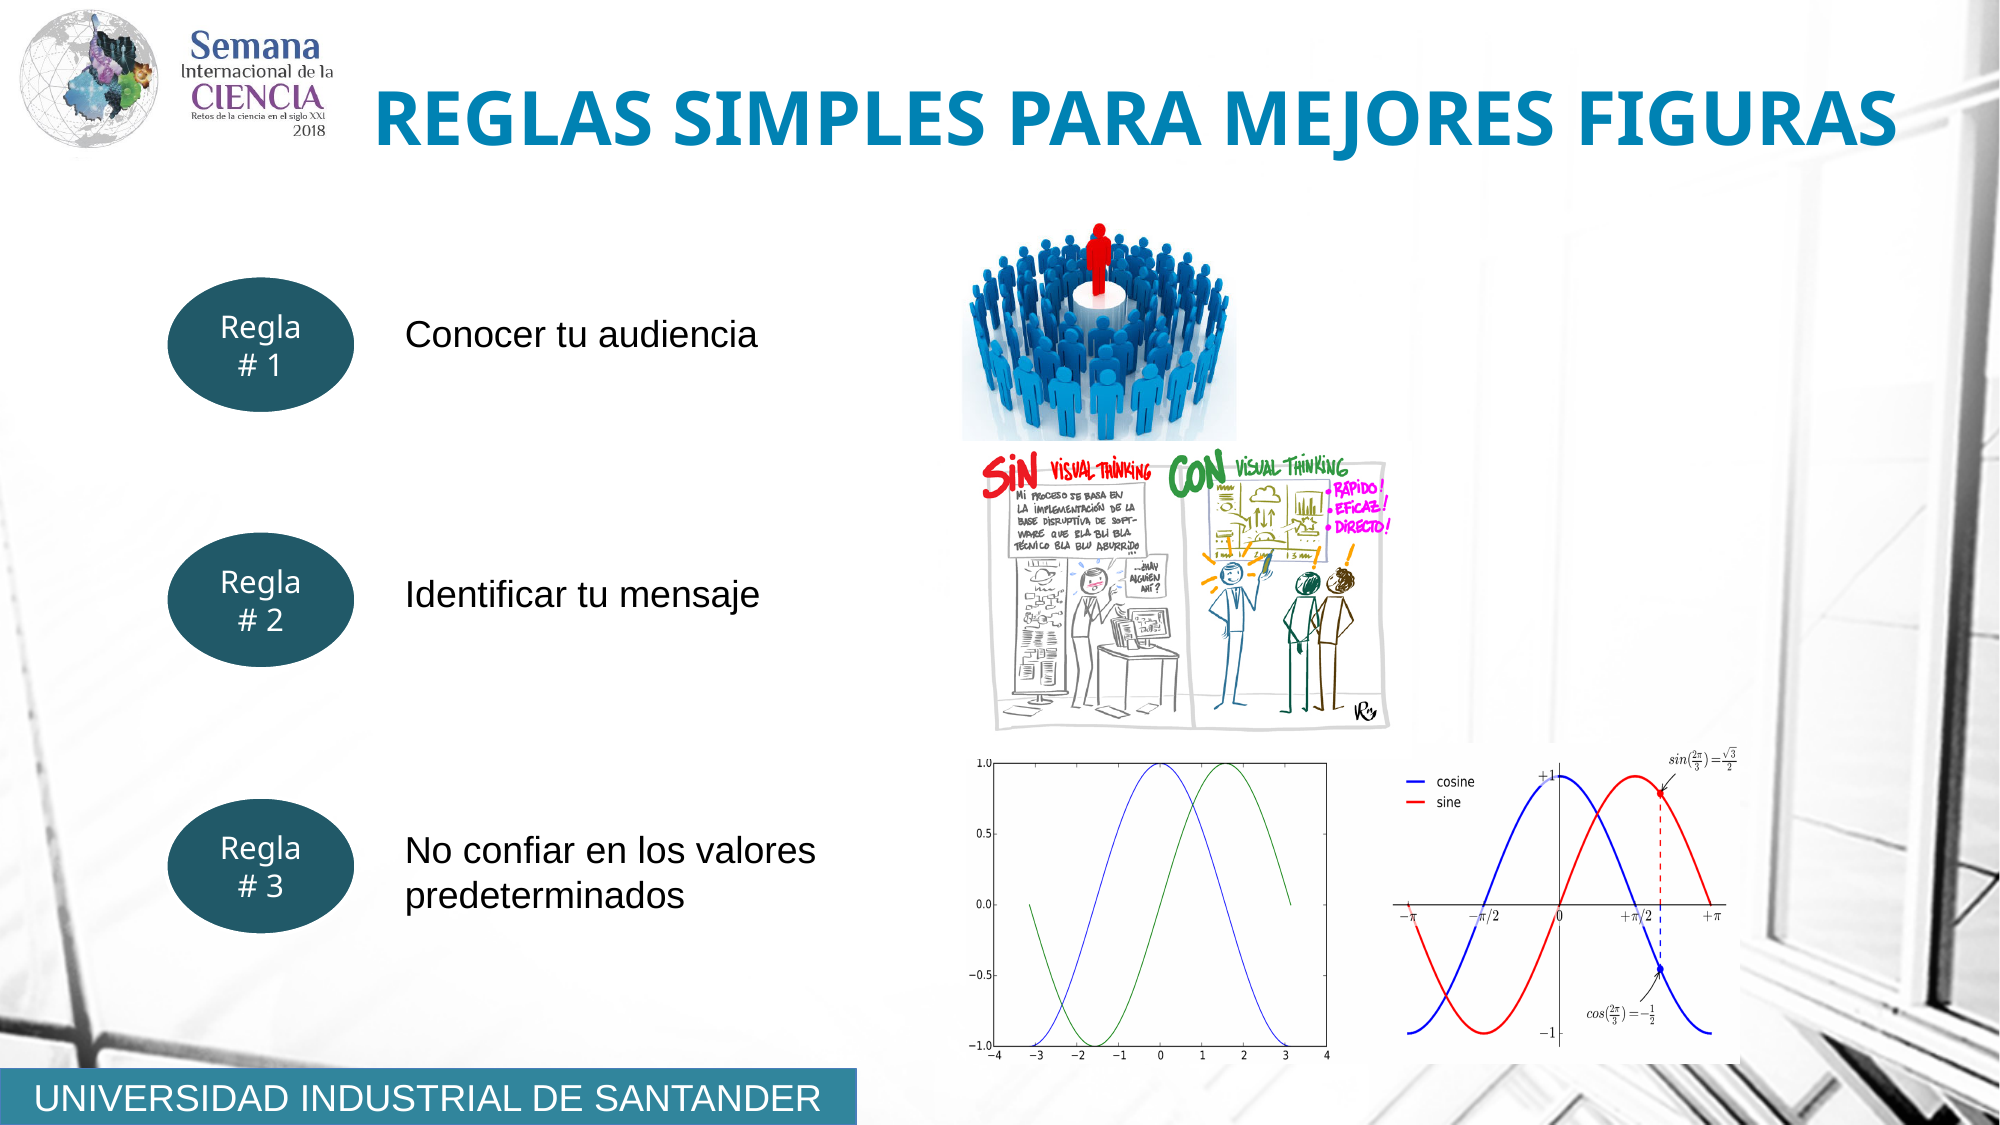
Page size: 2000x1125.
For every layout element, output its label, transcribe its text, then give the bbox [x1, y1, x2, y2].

text_box Regla # 1 [165, 275, 357, 415]
text_box UNIVERSIDAD INDUSTRIAL DE SANTANDER [0, 1068, 857, 1125]
text_box REGLAS SIMPLES PARA MEJORES FIGURAS [357, 62, 2000, 165]
text_box Conocer tu audiencia [389, 302, 874, 359]
picture [0, 0, 2000, 1125]
text_box Regla # 2 [165, 530, 357, 670]
text_box No confiar en los valores predeterminados [389, 819, 934, 918]
text_box Identificar tu mensaje [389, 562, 934, 620]
text_box Regla # 3 [165, 796, 357, 936]
